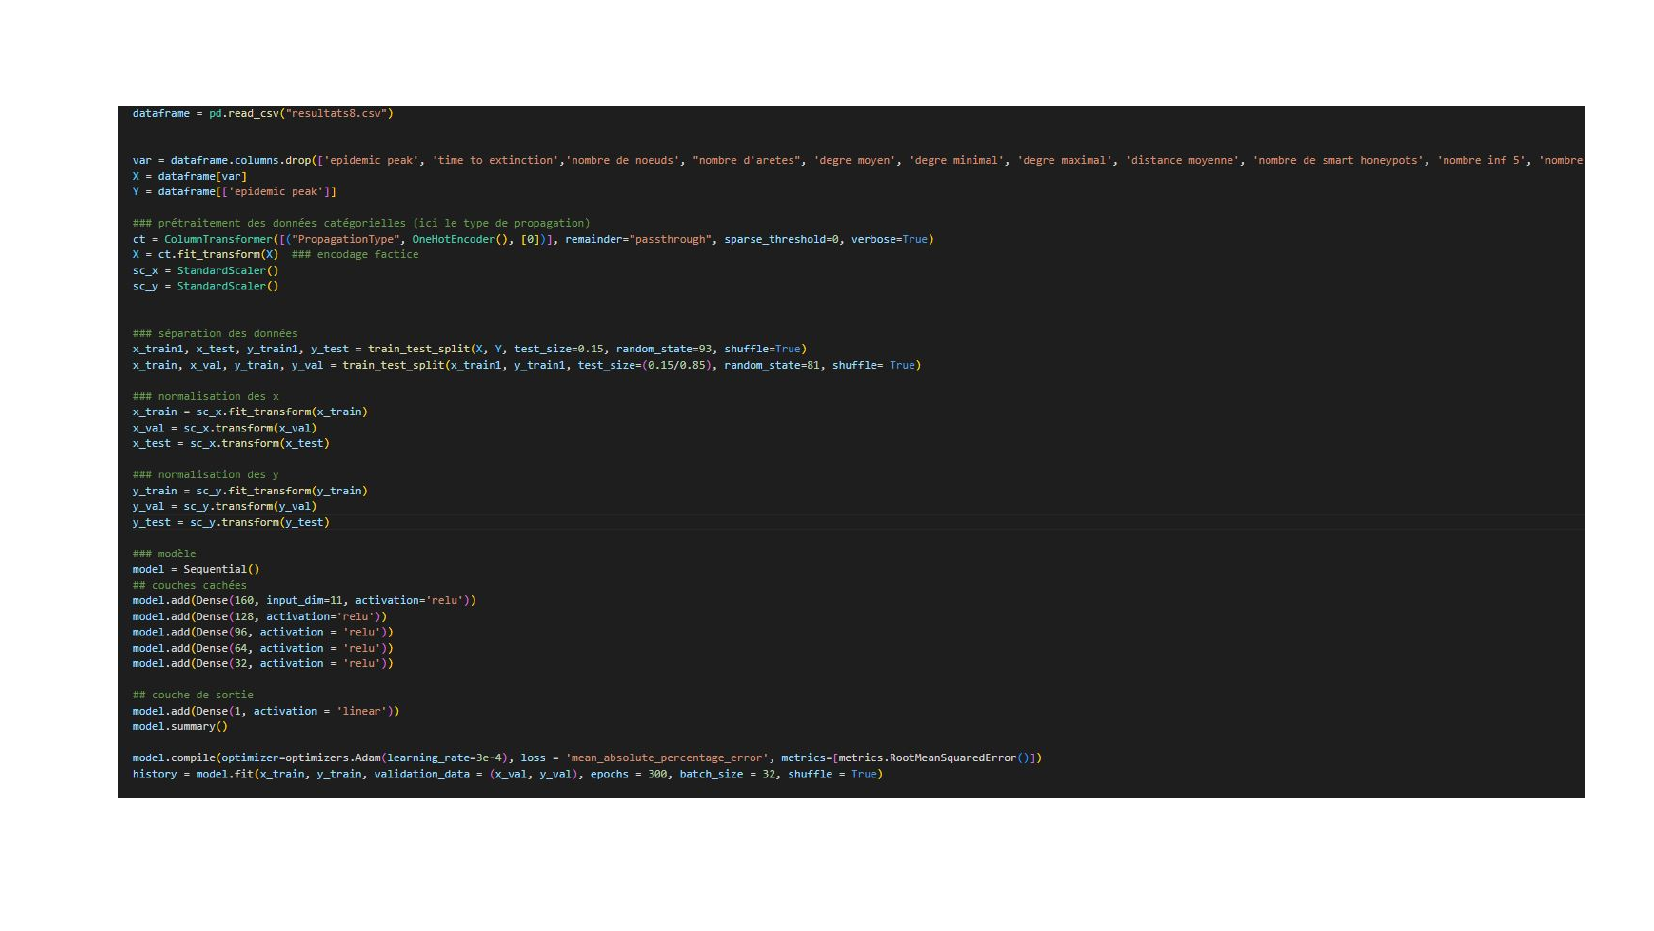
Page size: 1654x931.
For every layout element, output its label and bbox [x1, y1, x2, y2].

picture [118, 106, 1585, 798]
